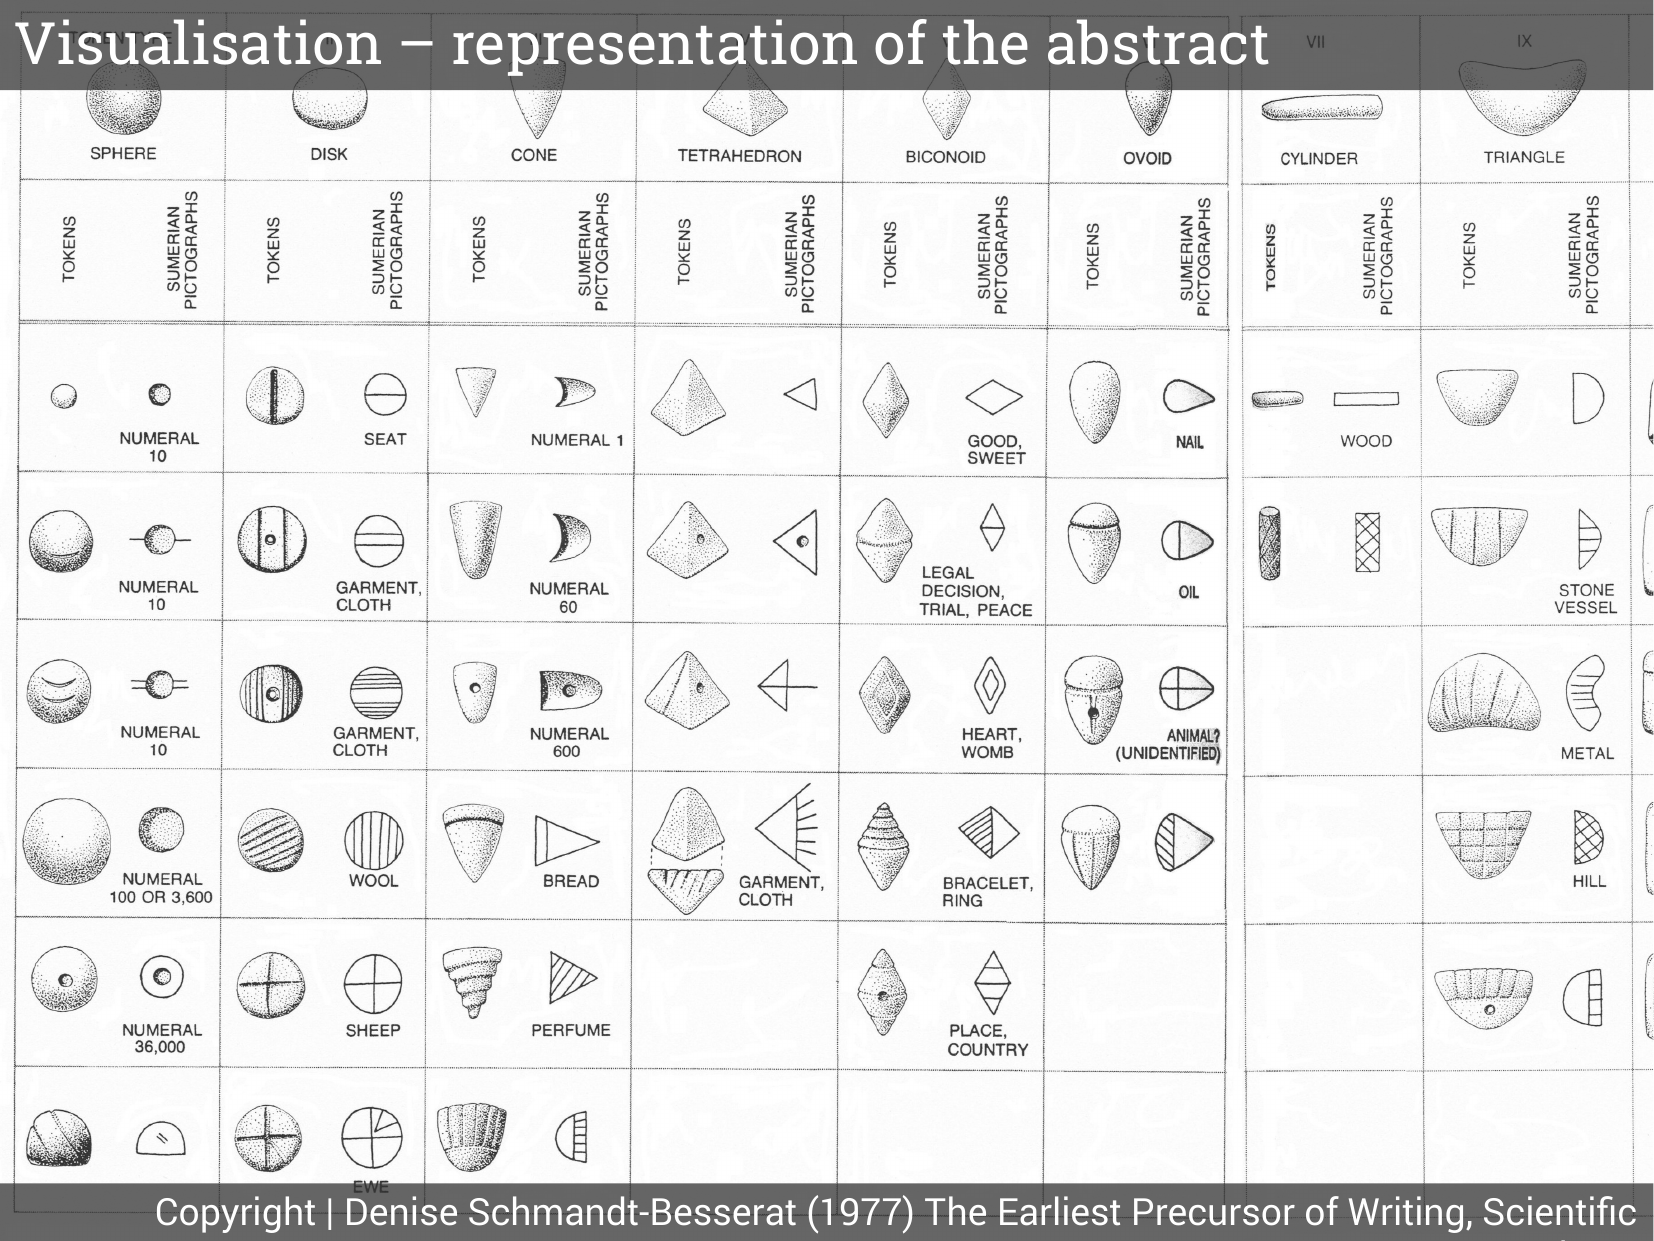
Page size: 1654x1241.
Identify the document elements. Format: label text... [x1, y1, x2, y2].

text_box Visualisation – representation of the abstract [0, 0, 1654, 89]
picture [0, 91, 1654, 1183]
text_box Copyright | Denise Schmandt-Besserat (1977) The Earliest Precursor of Writing, Scientific American [0, 1183, 1654, 1241]
